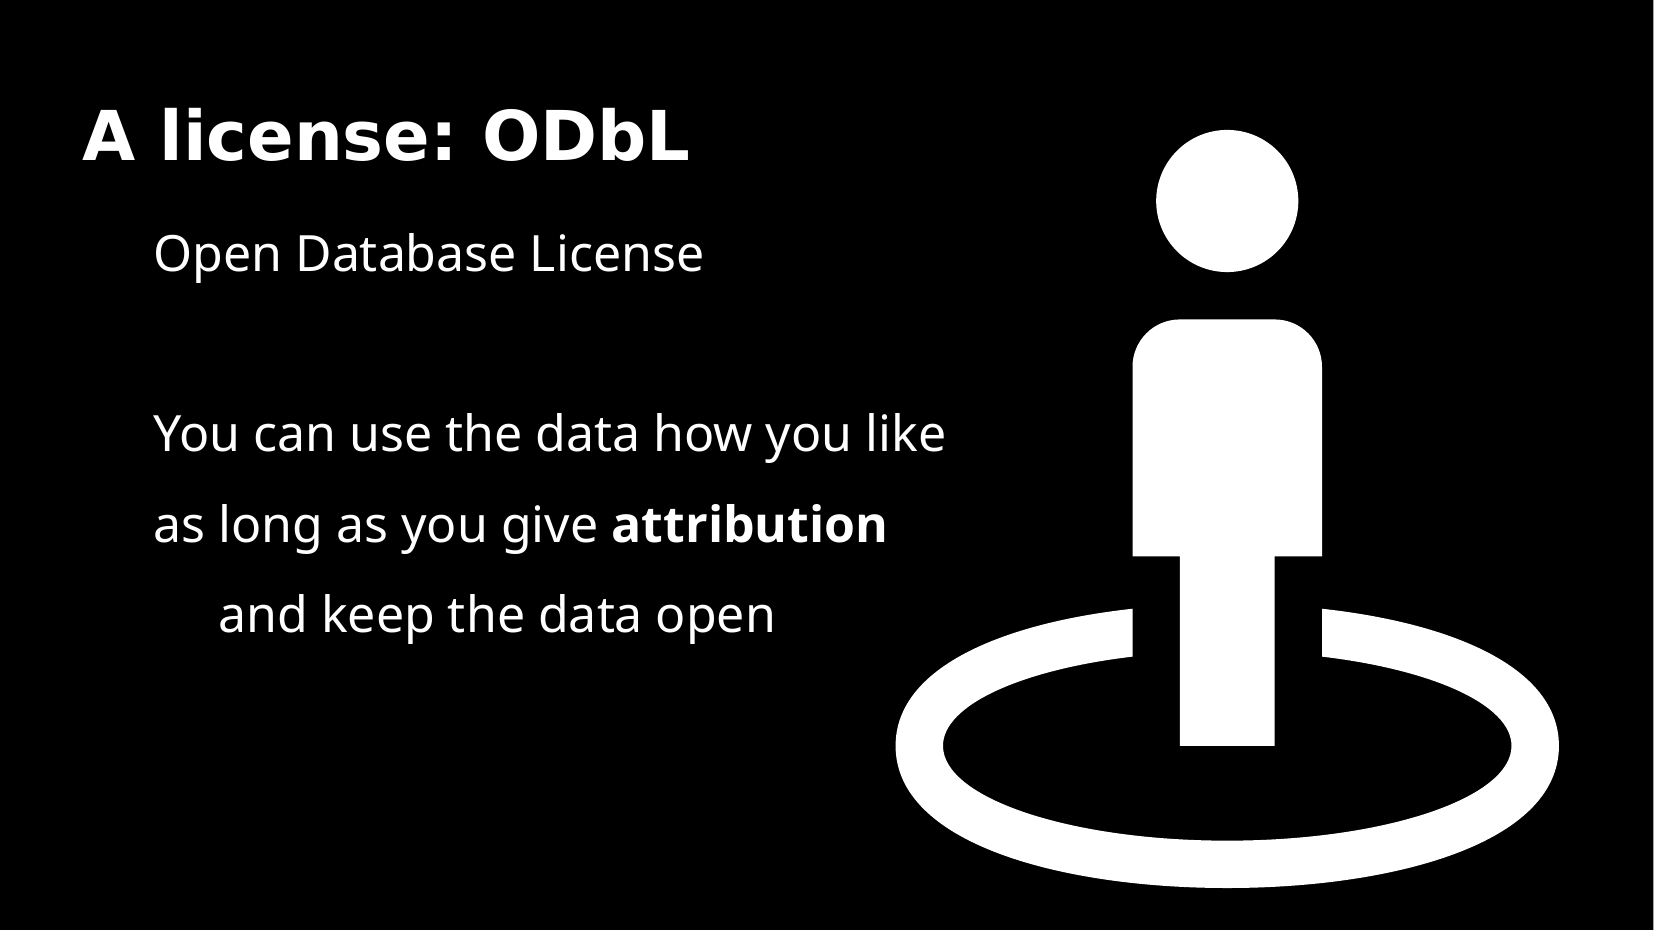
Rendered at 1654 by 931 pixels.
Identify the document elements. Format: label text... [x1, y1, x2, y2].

title A license: ODbL [82, 59, 1571, 215]
picture [848, 129, 1607, 889]
list Open Database License You can use the data how you like as long as you give attribution and keep the data open [82, 217, 848, 758]
